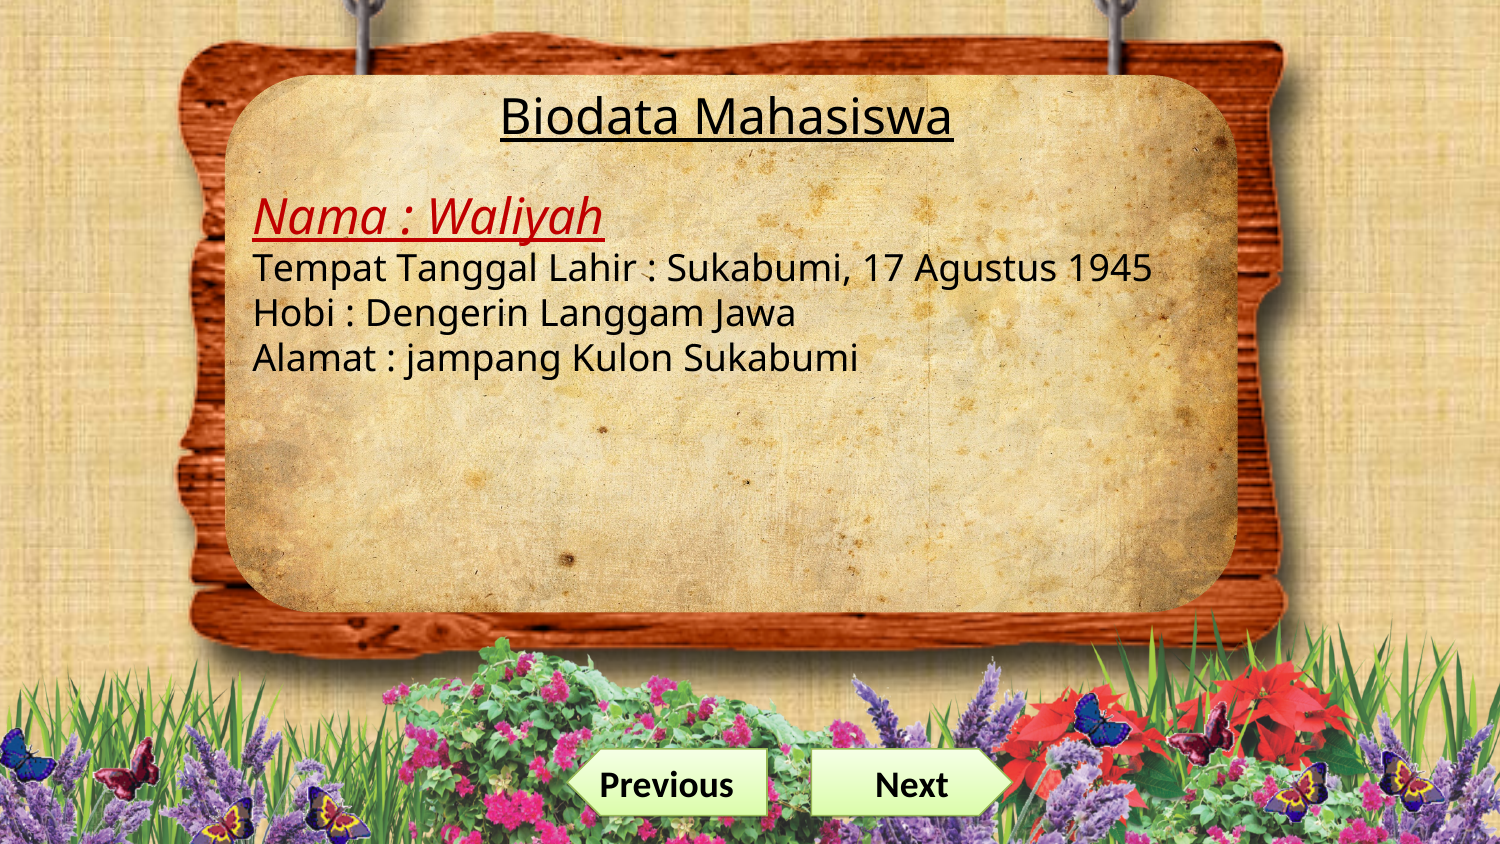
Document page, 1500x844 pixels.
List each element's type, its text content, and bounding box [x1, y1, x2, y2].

text_box [224, 74, 1238, 530]
text_box Nama : Waliyah Tempat Tanggal Lahir : Sukabumi, 17 Agustus 1945 Hobi : Dengerin Langgam Jawa Alamat : jampang Kulon Sukabumi [237, 176, 1285, 388]
text_box Previous [566, 748, 768, 816]
text_box Biodata Mahasiswa [484, 76, 969, 153]
text_box Next [811, 748, 1013, 816]
picture [0, 0, 1500, 844]
